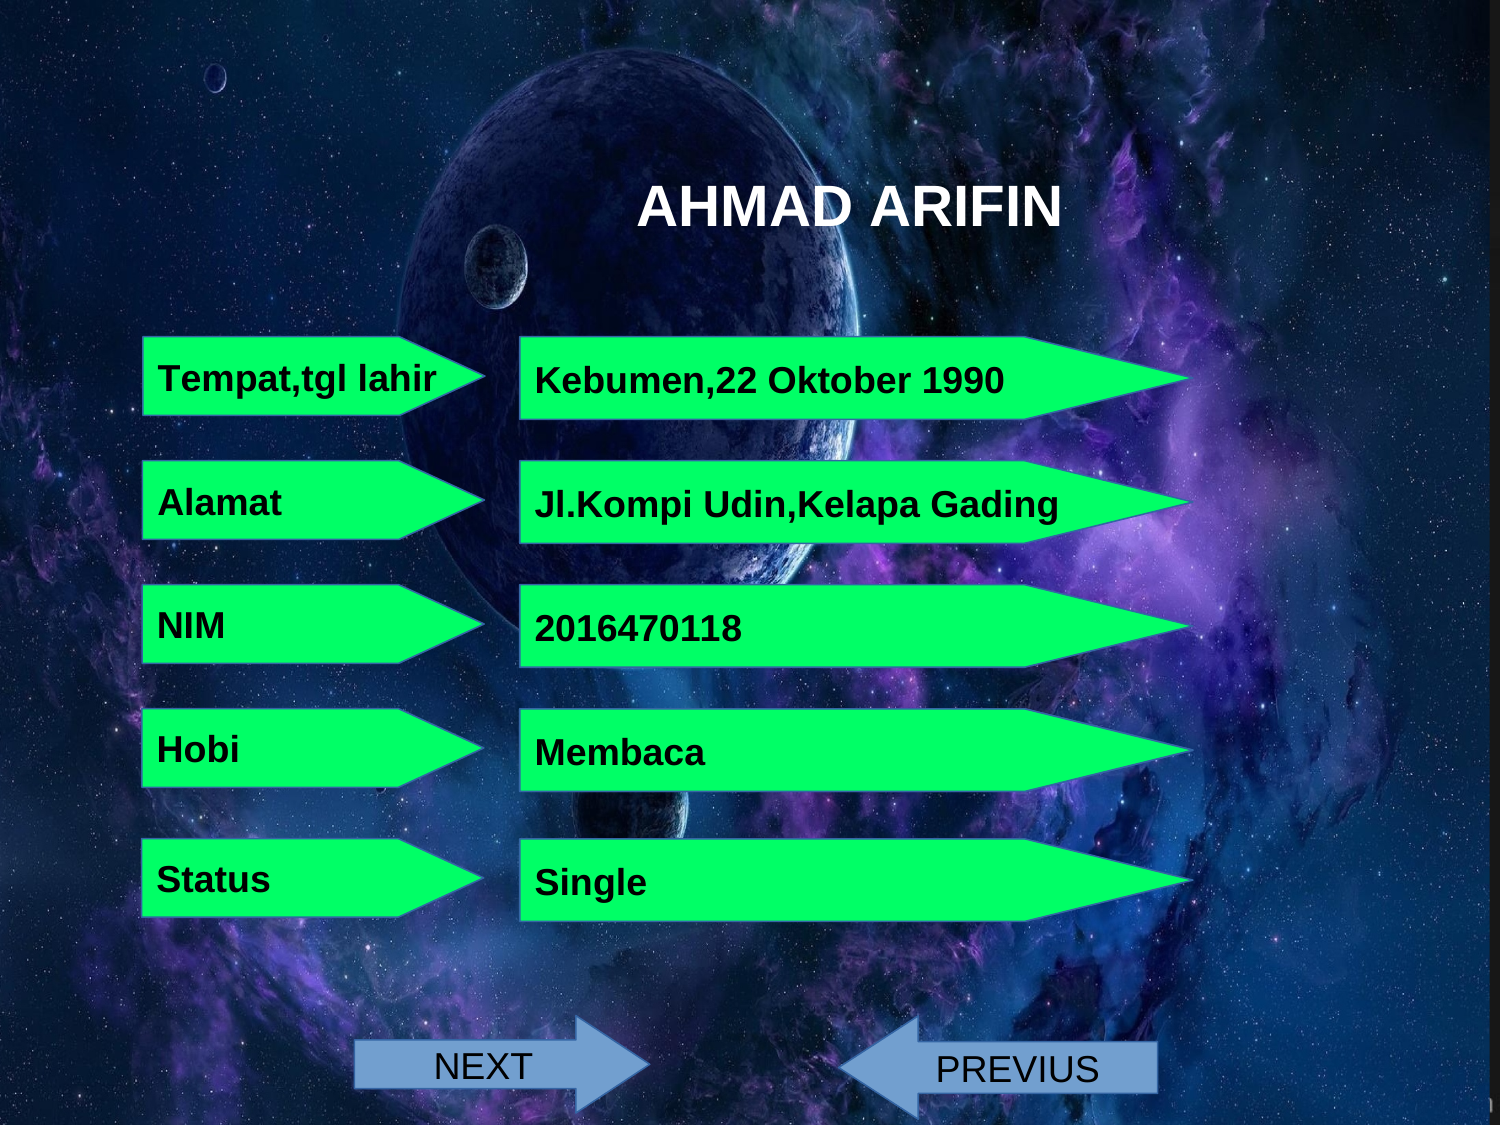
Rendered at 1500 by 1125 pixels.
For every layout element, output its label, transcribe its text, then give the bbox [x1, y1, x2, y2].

text_box AHMAD ARIFIN [0, 0, 1490, 1125]
text_box Membaca [519, 708, 1193, 792]
text_box Jl.Kompi Udin,Kelapa Gading [519, 460, 1193, 544]
text_box NEXT [354, 1015, 650, 1114]
text_box 2016470118 [519, 584, 1193, 668]
text_box Tempat,tgl lahir [142, 336, 485, 416]
text_box Hobi [141, 708, 484, 788]
text_box Single [519, 838, 1193, 922]
text_box PREVIUS [838, 1015, 1158, 1120]
text_box Status [141, 838, 484, 918]
text_box Kebumen,22 Oktober 1990 [519, 336, 1193, 420]
text_box NIM [142, 584, 485, 664]
text_box Alamat [142, 460, 485, 540]
picture [1490, 0, 1500, 1125]
